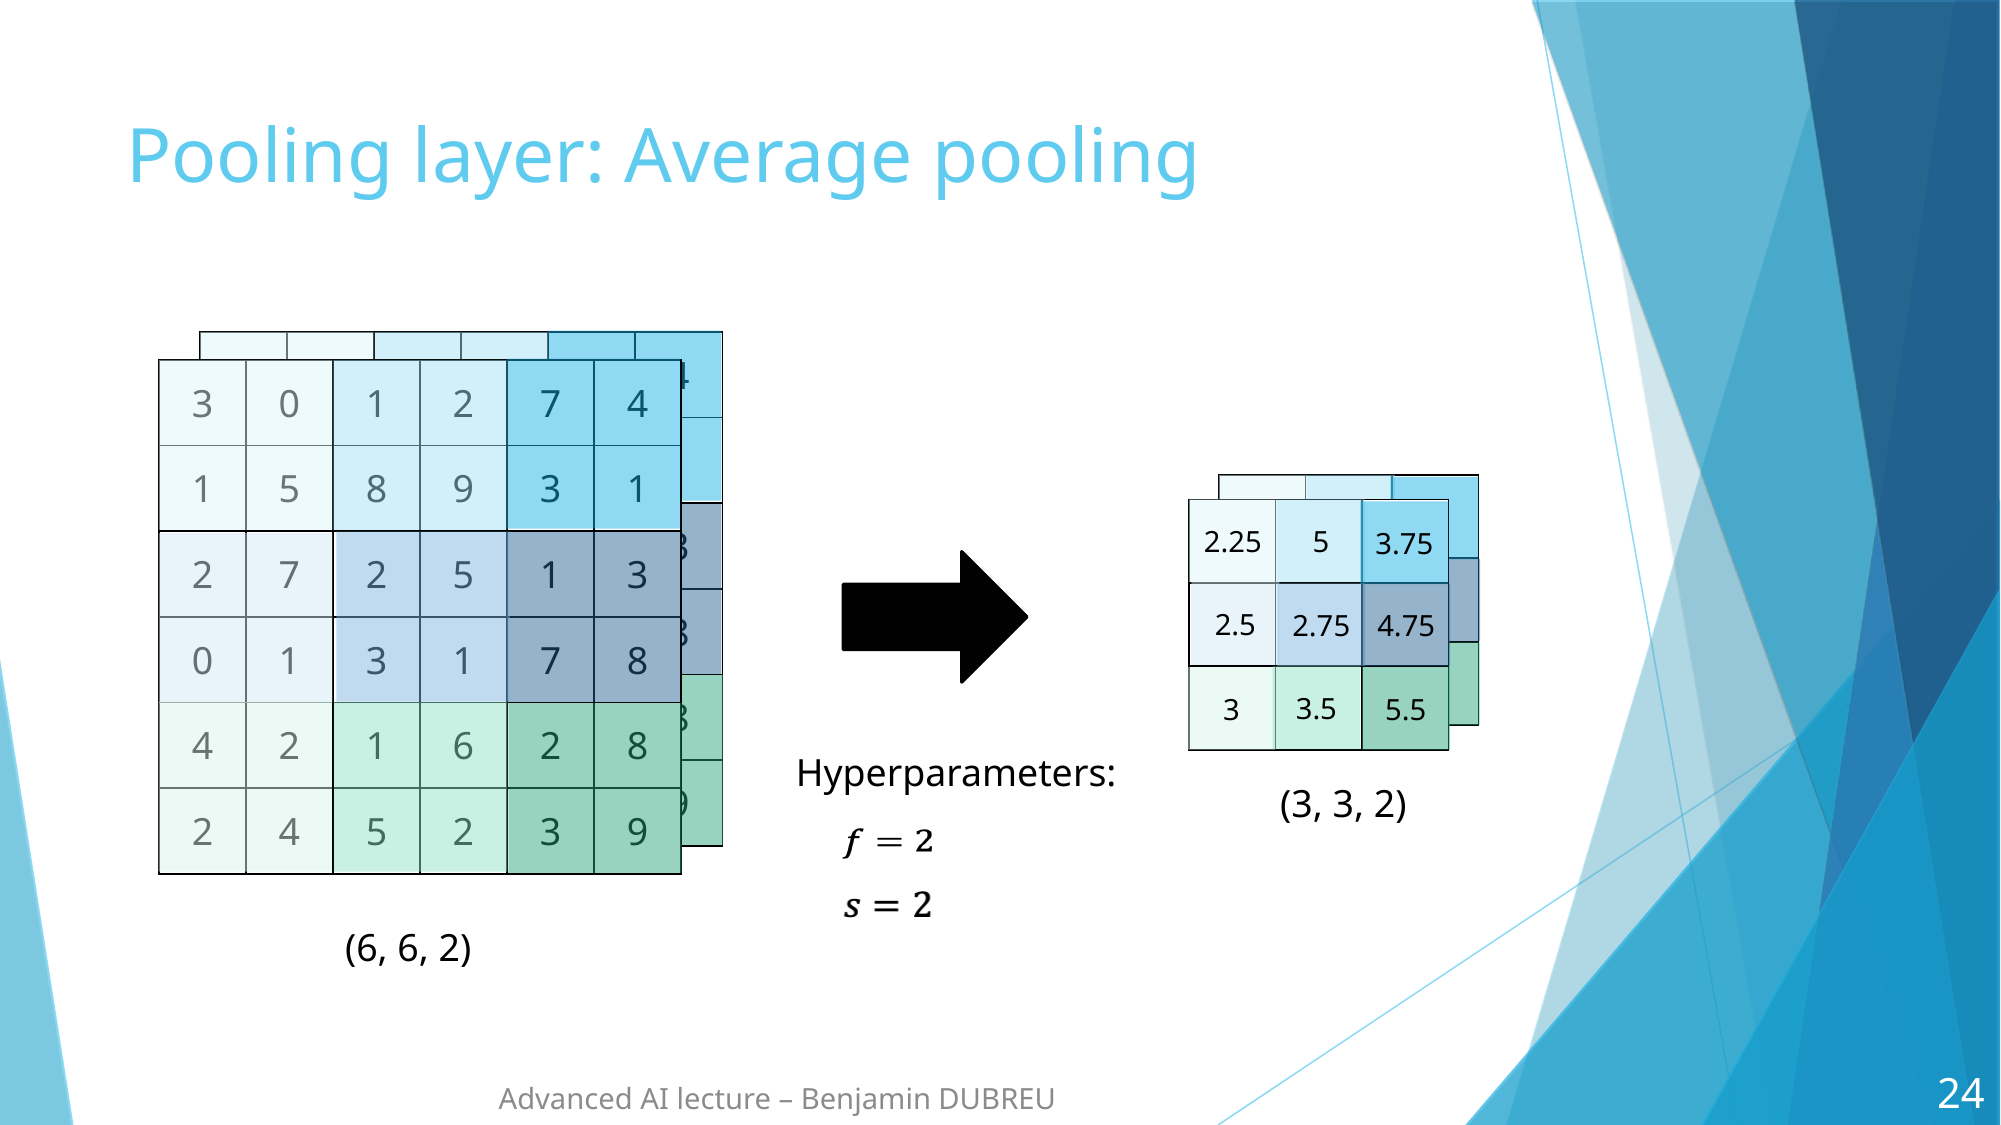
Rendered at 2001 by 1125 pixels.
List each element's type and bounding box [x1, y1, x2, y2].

text_box [1187, 474, 1481, 750]
text_box [781, 741, 1132, 802]
text_box [158, 330, 722, 530]
footer [483, 1067, 1517, 1125]
text_box [843, 551, 1027, 683]
slide_number [1887, 1065, 2000, 1125]
text_box [158, 503, 723, 873]
title [111, 99, 1522, 317]
text_box [823, 811, 958, 934]
text_box [1265, 772, 1422, 833]
text_box [330, 917, 487, 977]
